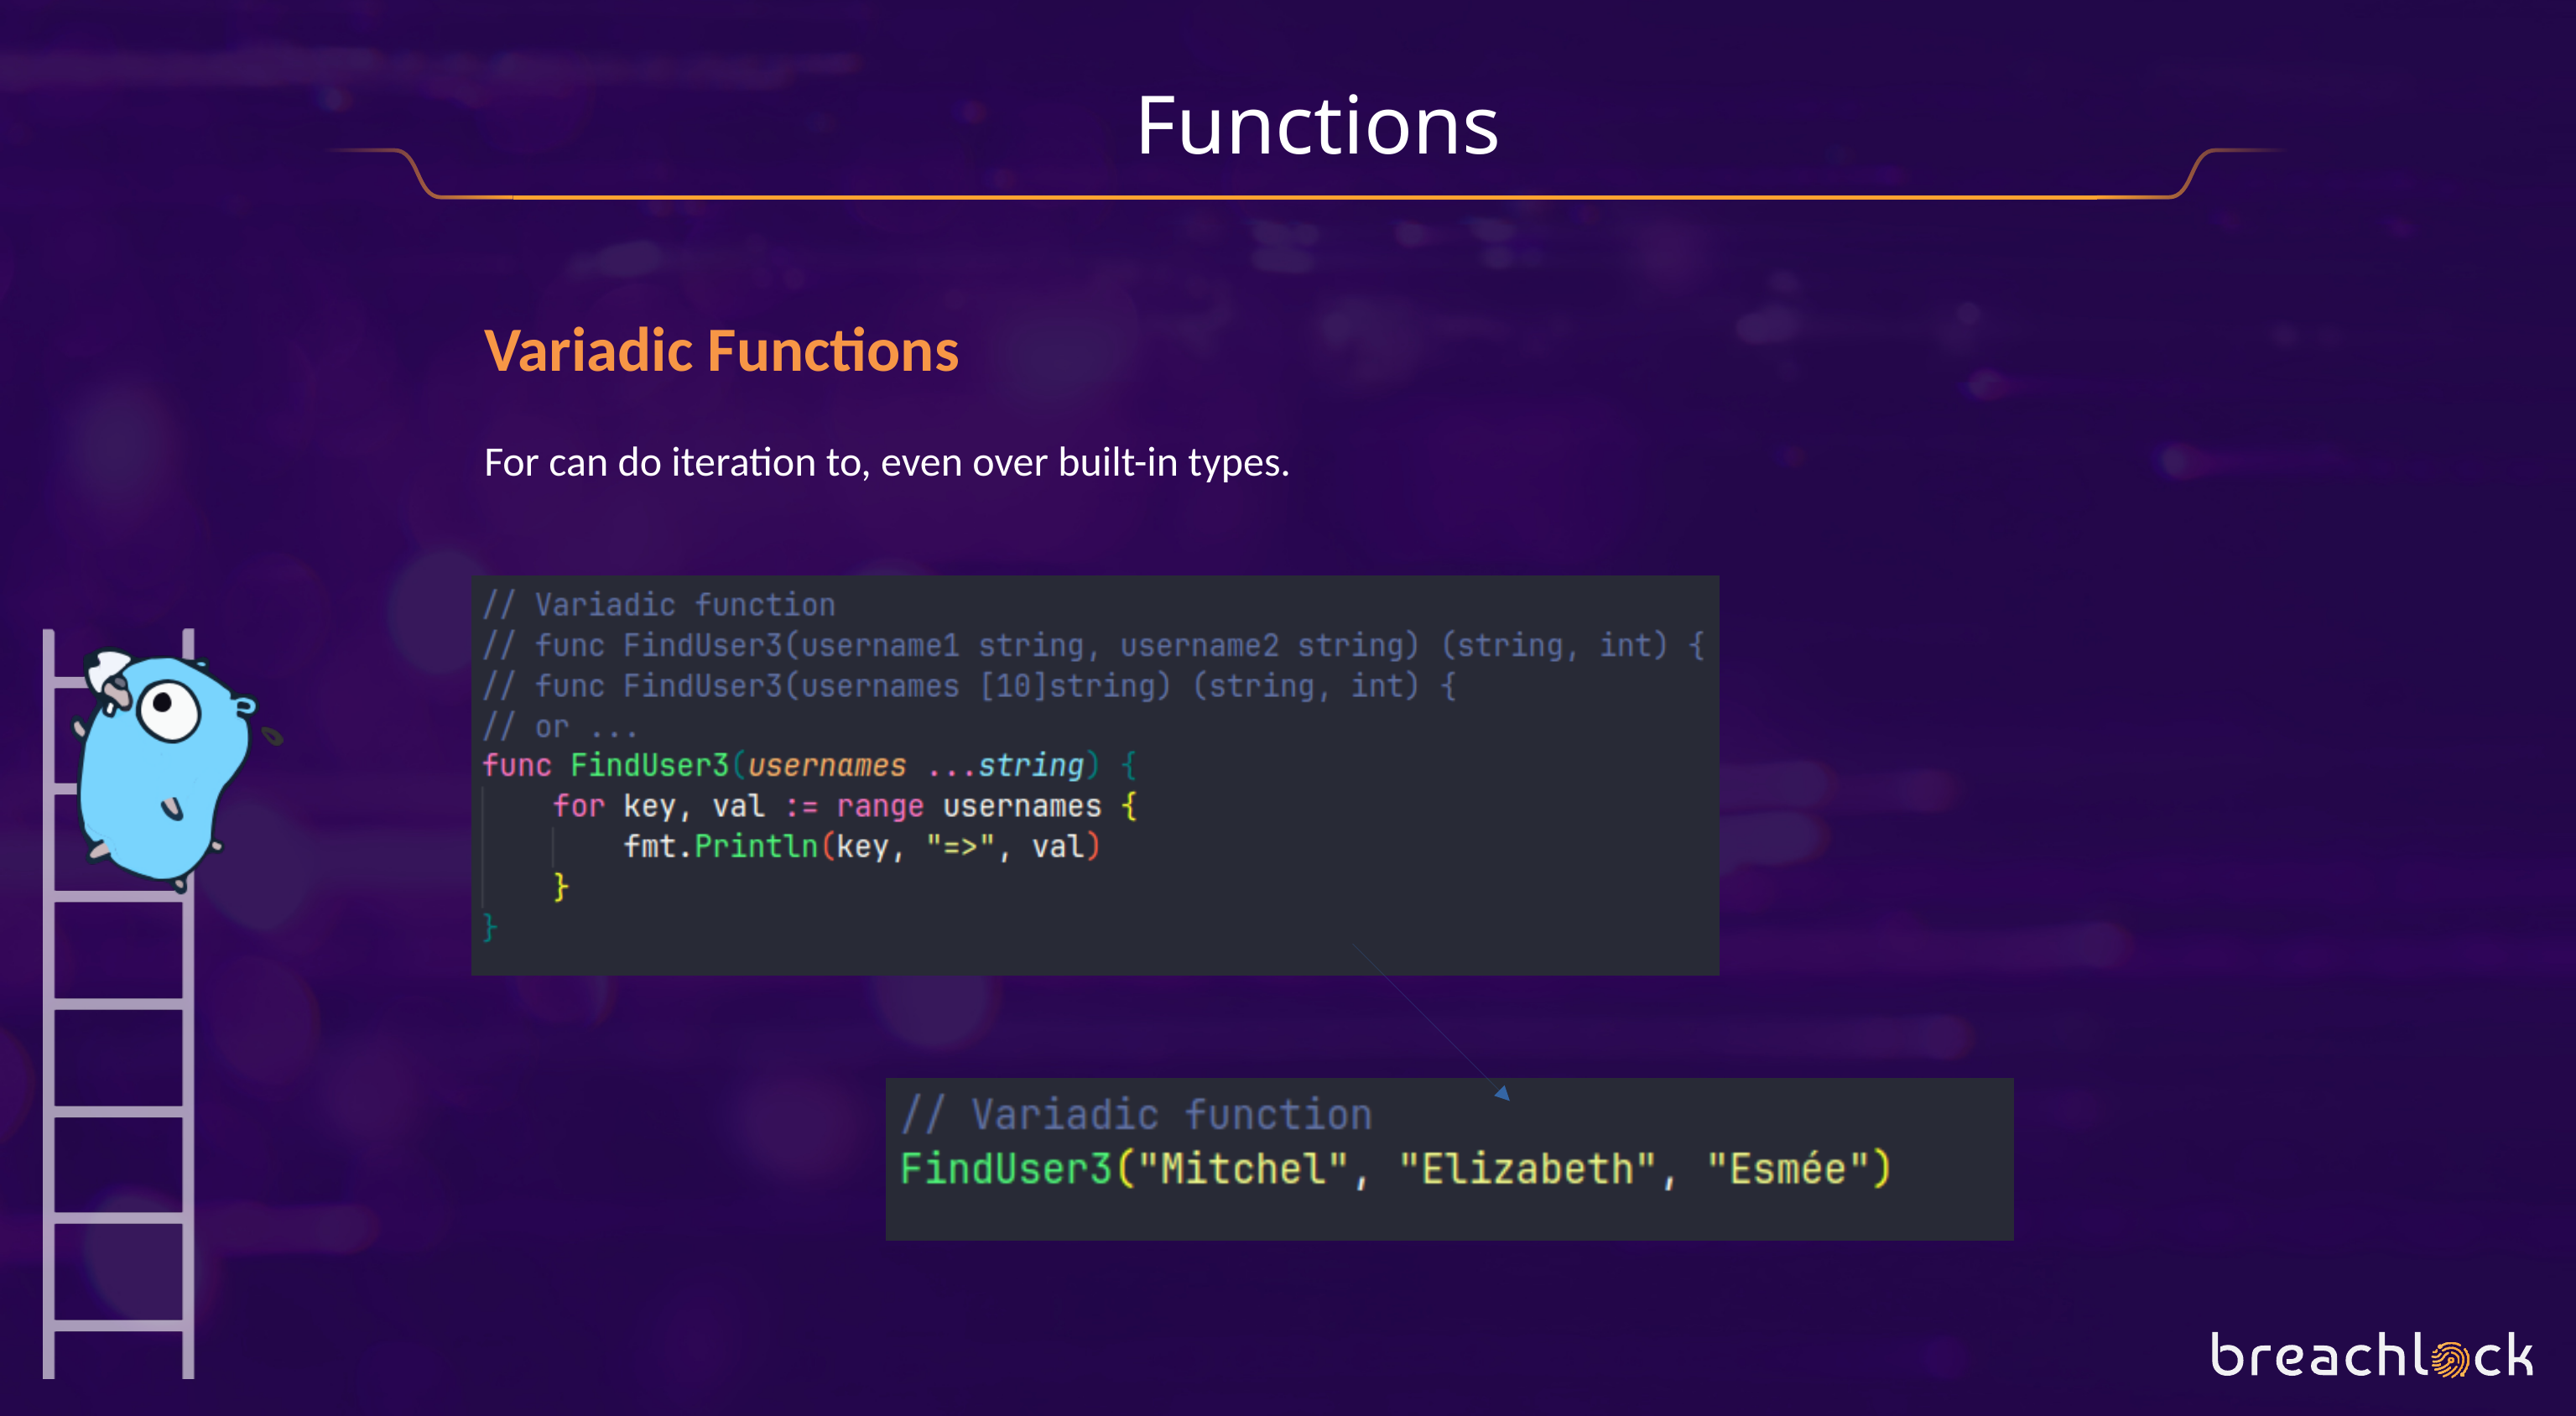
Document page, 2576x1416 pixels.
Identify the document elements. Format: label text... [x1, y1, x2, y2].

text_box Functions [440, 84, 2196, 170]
picture [0, 0, 2576, 1416]
text_box [2211, 1330, 2535, 1379]
text_box [239, 68, 2370, 279]
text_box Variadic Functions For can do iteration to, even over built-in types. [409, 226, 2360, 831]
